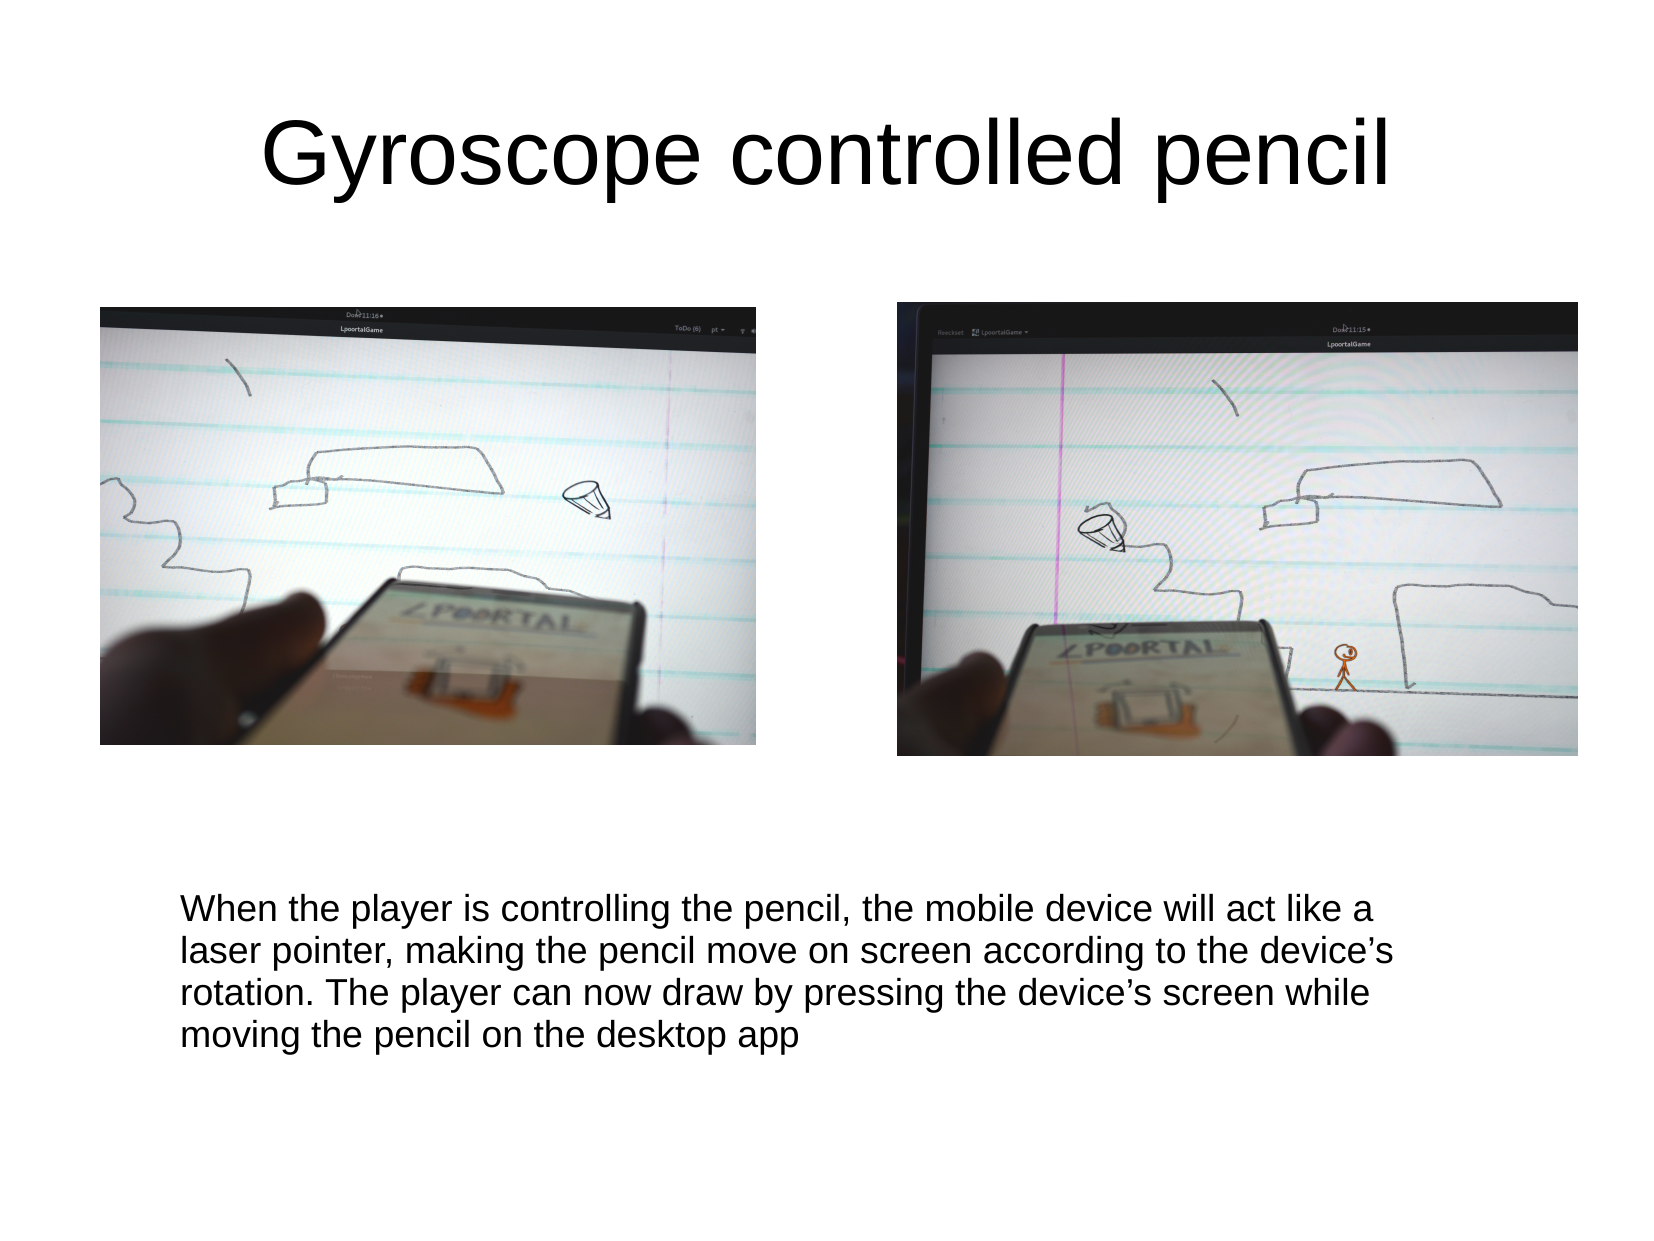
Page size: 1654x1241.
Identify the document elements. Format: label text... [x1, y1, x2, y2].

text_box When the player is controlling the pencil, the mobile device will act like a laser pointer, making the pencil move on screen according to the device’s rotation. The player can now draw by pressing the device’s screen while moving the pencil on the desktop app [165, 880, 1465, 1063]
picture [100, 307, 756, 745]
picture [897, 302, 1578, 756]
title Gyroscope controlled pencil [82, 49, 1571, 257]
